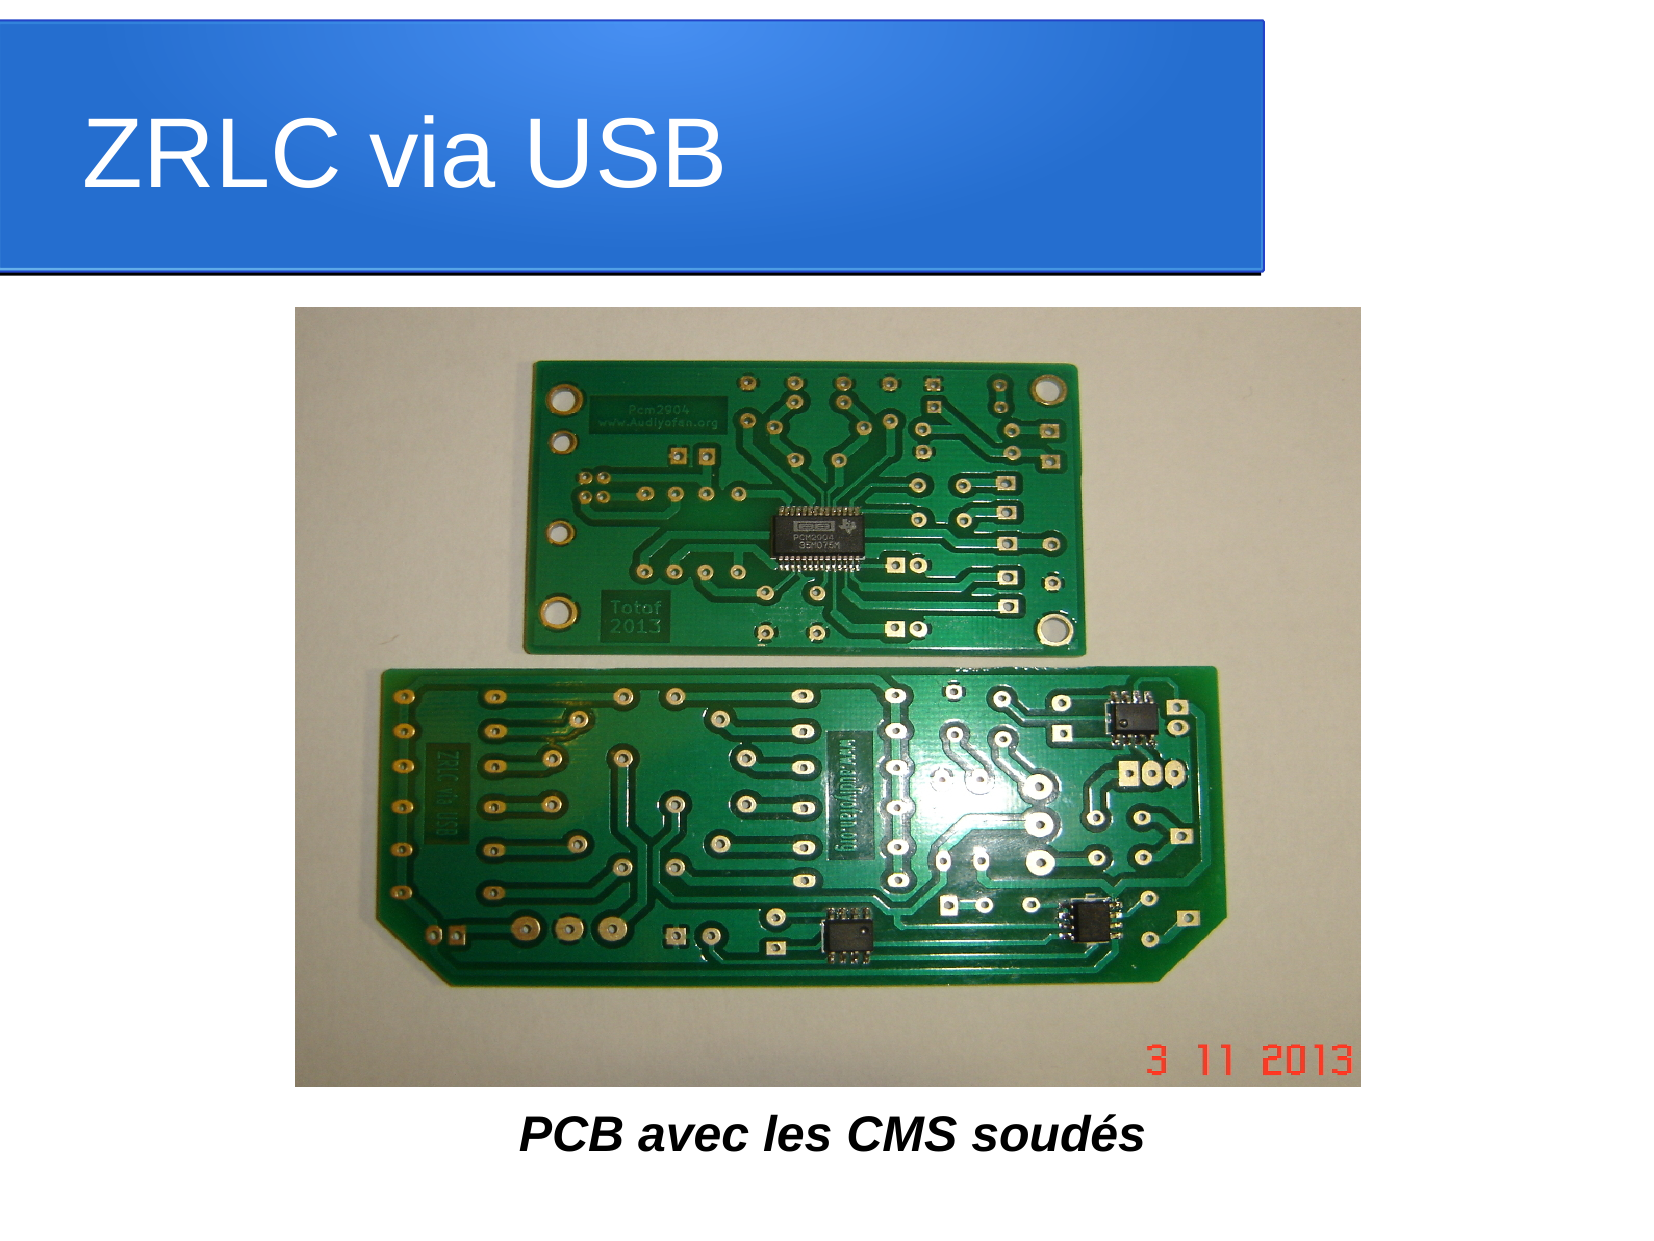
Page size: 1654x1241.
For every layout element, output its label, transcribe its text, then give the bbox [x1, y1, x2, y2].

text_box PCB avec les CMS soudés [307, 1098, 1359, 1170]
title ZRLC via USB [82, 49, 1250, 257]
picture [295, 307, 1361, 1087]
